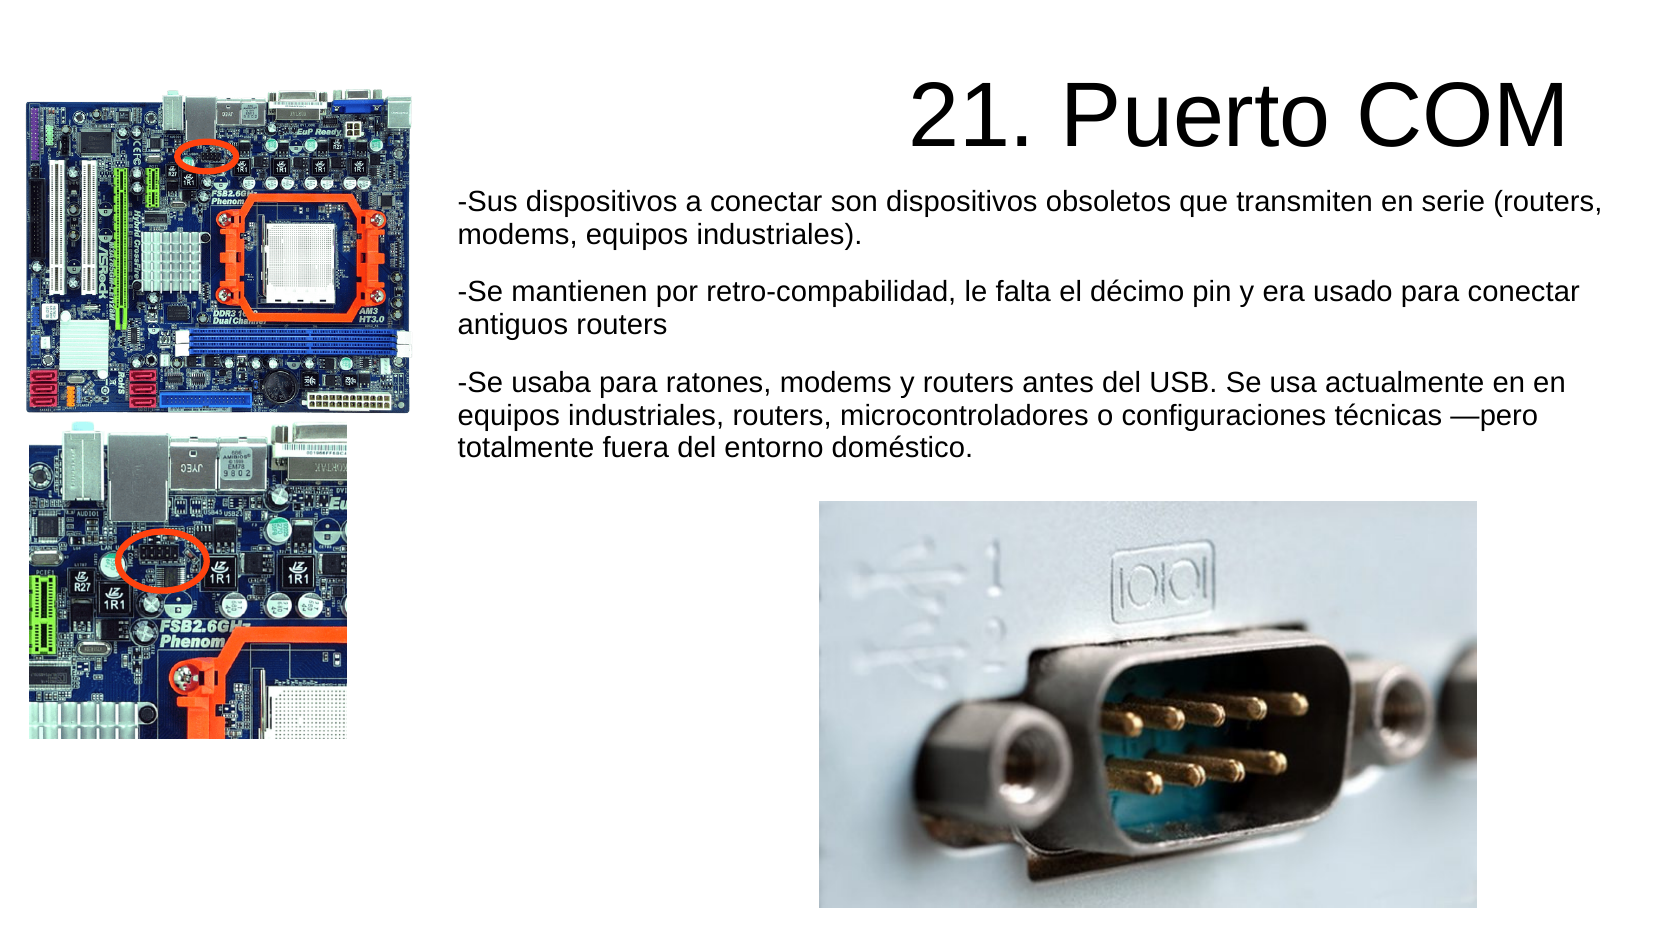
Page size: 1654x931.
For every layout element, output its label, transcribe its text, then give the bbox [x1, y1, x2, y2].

text_box -Sus dispositivos a conectar son dispositivos obsoletos que transmiten en serie (routers, modems, equipos industriales). -Se mantienen por retro-compabilidad, le falta el décimo pin y era usado para conectar antiguos routers -Se usaba para ratones, modems y routers antes del USB. Se usa actualmente en en equipos industriales, routers, microcontroladores o configuraciones técnicas —pero totalmente fuera del entorno doméstico. [442, 177, 1625, 525]
picture [29, 419, 347, 739]
picture [819, 501, 1477, 908]
picture [23, 88, 414, 414]
title 21. Puerto COM [82, 37, 1571, 193]
